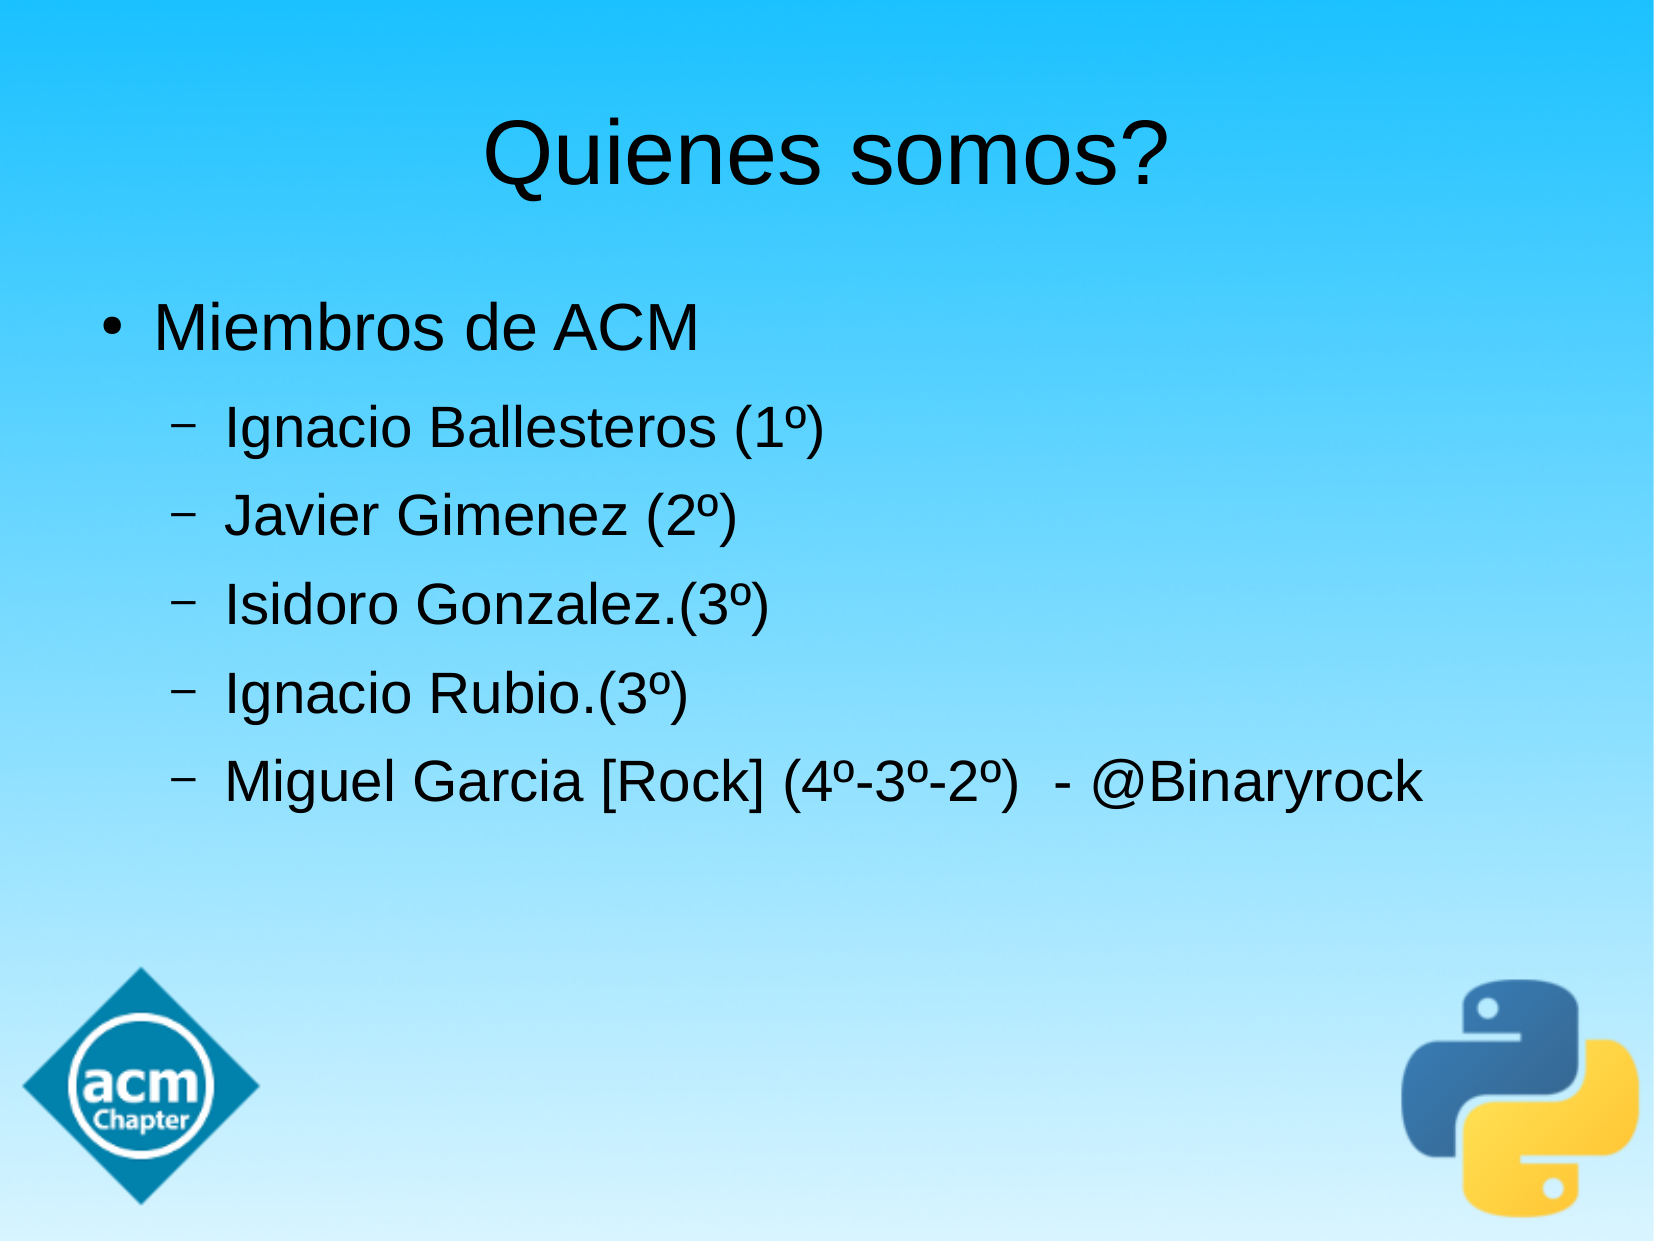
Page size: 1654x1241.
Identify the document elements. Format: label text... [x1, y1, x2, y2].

title Quienes somos? [82, 49, 1571, 257]
list Miembros de ACM Ignacio Ballesteros (1º) Javier Gimenez (2º) Isidoro Gonzalez.(3º) Ignacio Rubio.(3º) Miguel Garcia [Rock] (4º-3º-2º) - @Binaryrock [82, 290, 1571, 1010]
picture [0, 0, 1654, 1241]
